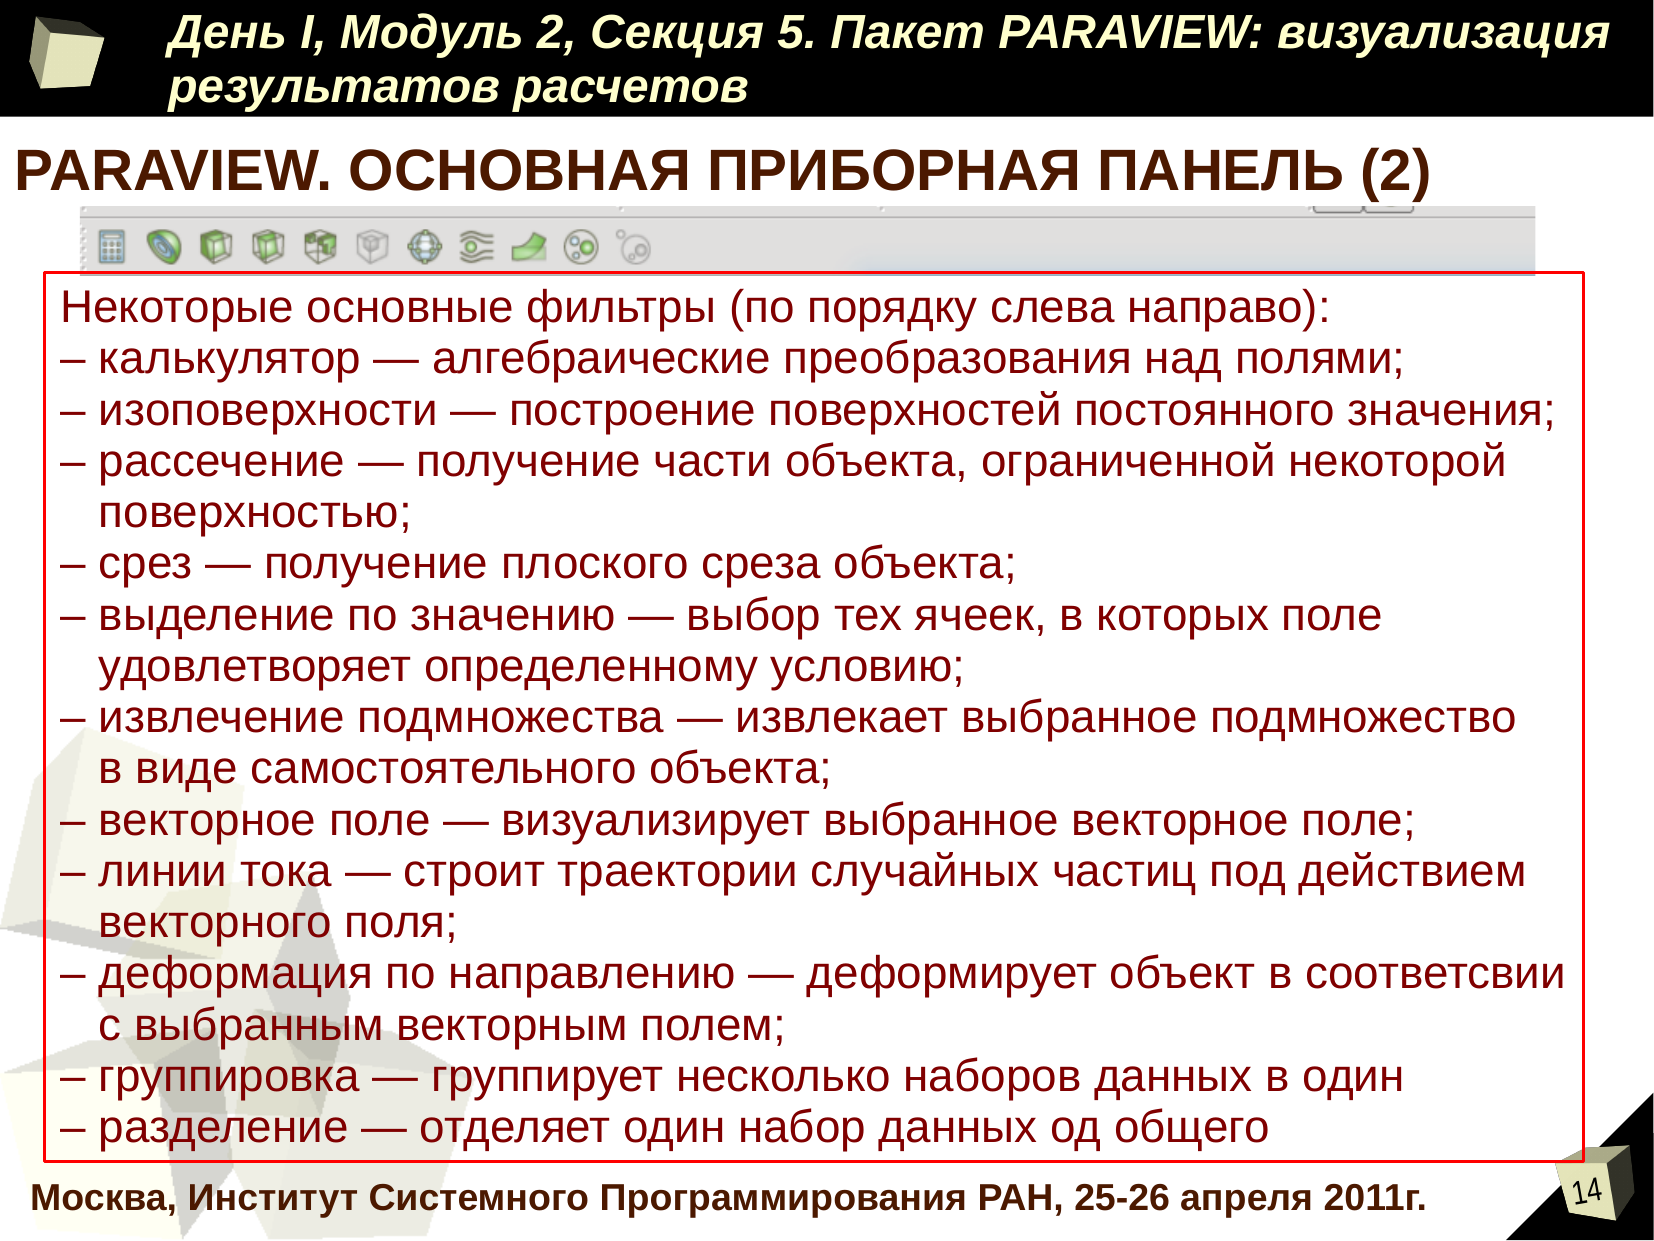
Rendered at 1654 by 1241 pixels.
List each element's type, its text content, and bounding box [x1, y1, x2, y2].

picture [464, 1193, 472, 1198]
text_box PARAVIEW. ОСНОВНАЯ ПРИБОРНАЯ ПАНЕЛЬ (2) [0, 130, 1654, 211]
picture [0, 726, 477, 1241]
picture [79, 211, 1536, 271]
text_box Некоторые основные фильтры (по порядку слева направо): – калькулятор — алгебраические преобразования над полями; – изоповерхности — построение поверхностей постоянного значения; – рассечение — получение части объекта, ограниченной некоторой поверхностью; – срез — получение плоского среза объекта; – выделение по значению — выбор тех ячеек, в которых поле удовлетворяет определенному условию; – извлечение подмножества — извлекает выбранное подмножество в виде самостоятельного объекта; – векторное поле — визуализирует выбранное векторное поле; – линии тока — строит траектории случайных частиц под действием векторного поля; – деформация по направлению — деформирует объект в соответсвии с выбранным векторным полем; – группировка — группирует несколько наборов данных в один – разделение — отделяет один набор данных од общего [44, 272, 1584, 1162]
